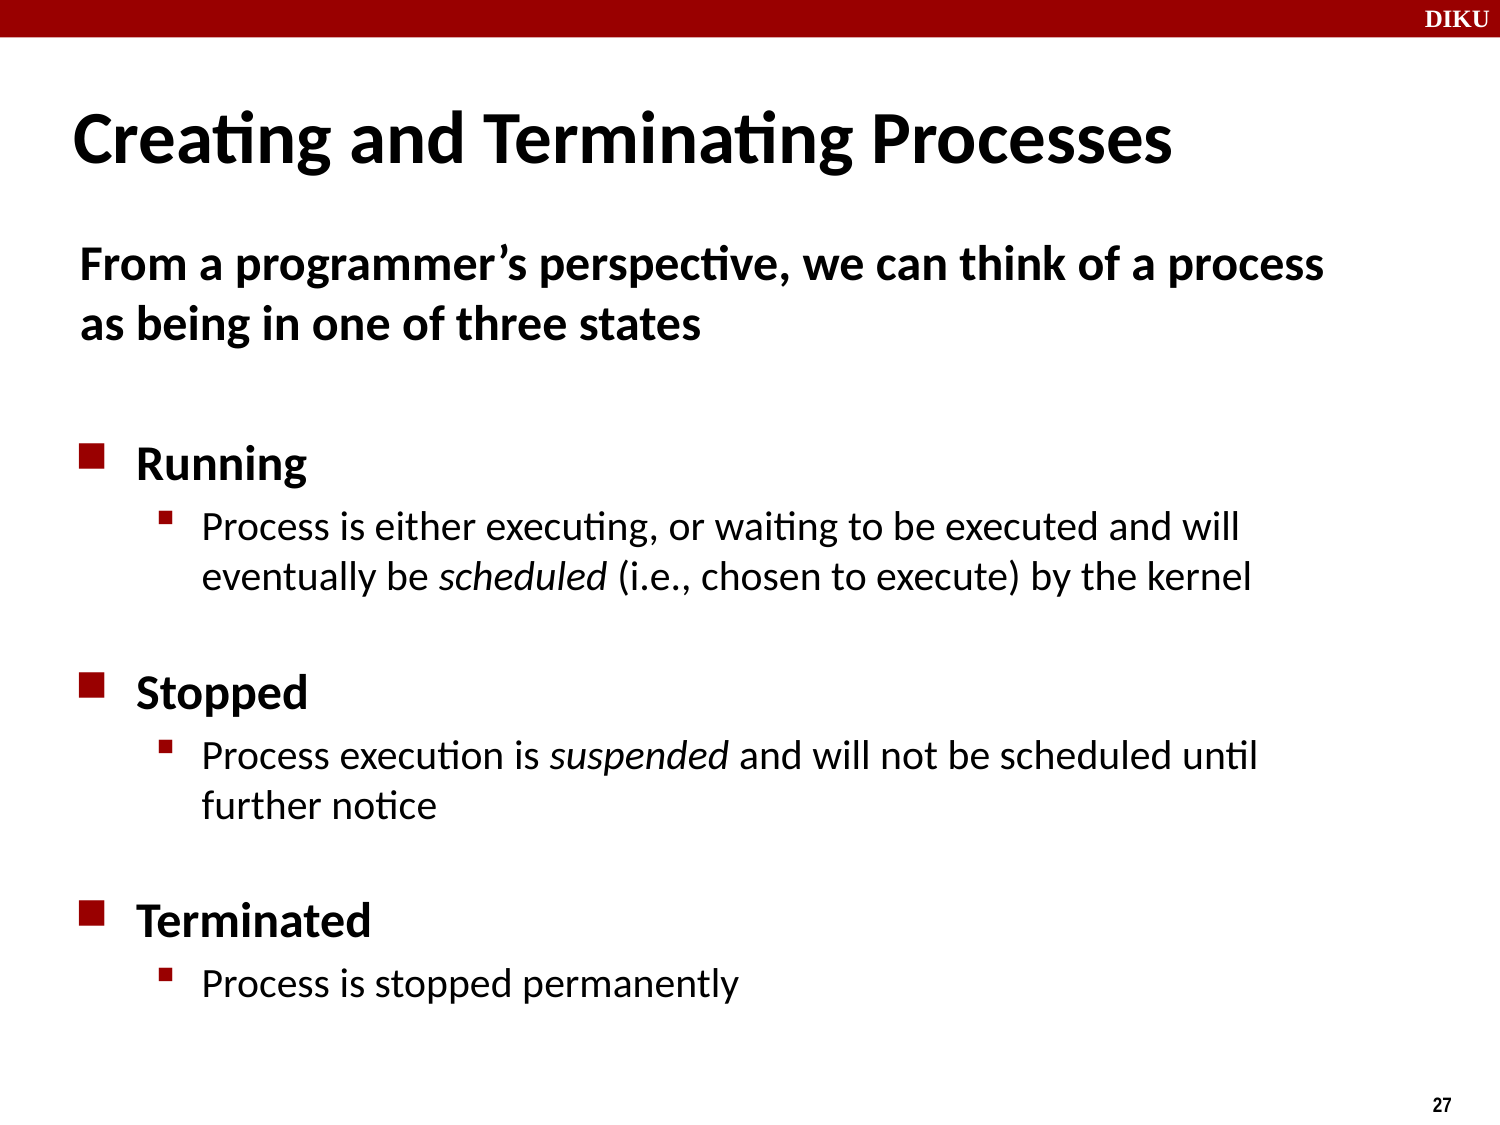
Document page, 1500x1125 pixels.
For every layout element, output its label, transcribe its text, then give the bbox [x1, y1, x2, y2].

text_box Creating and Terminating Processes [58, 71, 1304, 197]
text_box From a programmer’s perspective, we can think of a process as being in one of three states Running Process is either executing, or waiting to be executed and will eventually be scheduled (i.e., chosen to execute) by the kernel Stopped Process execution is suspended and will not be scheduled until further notice Terminated Process is stopped permanently [65, 223, 1361, 1050]
